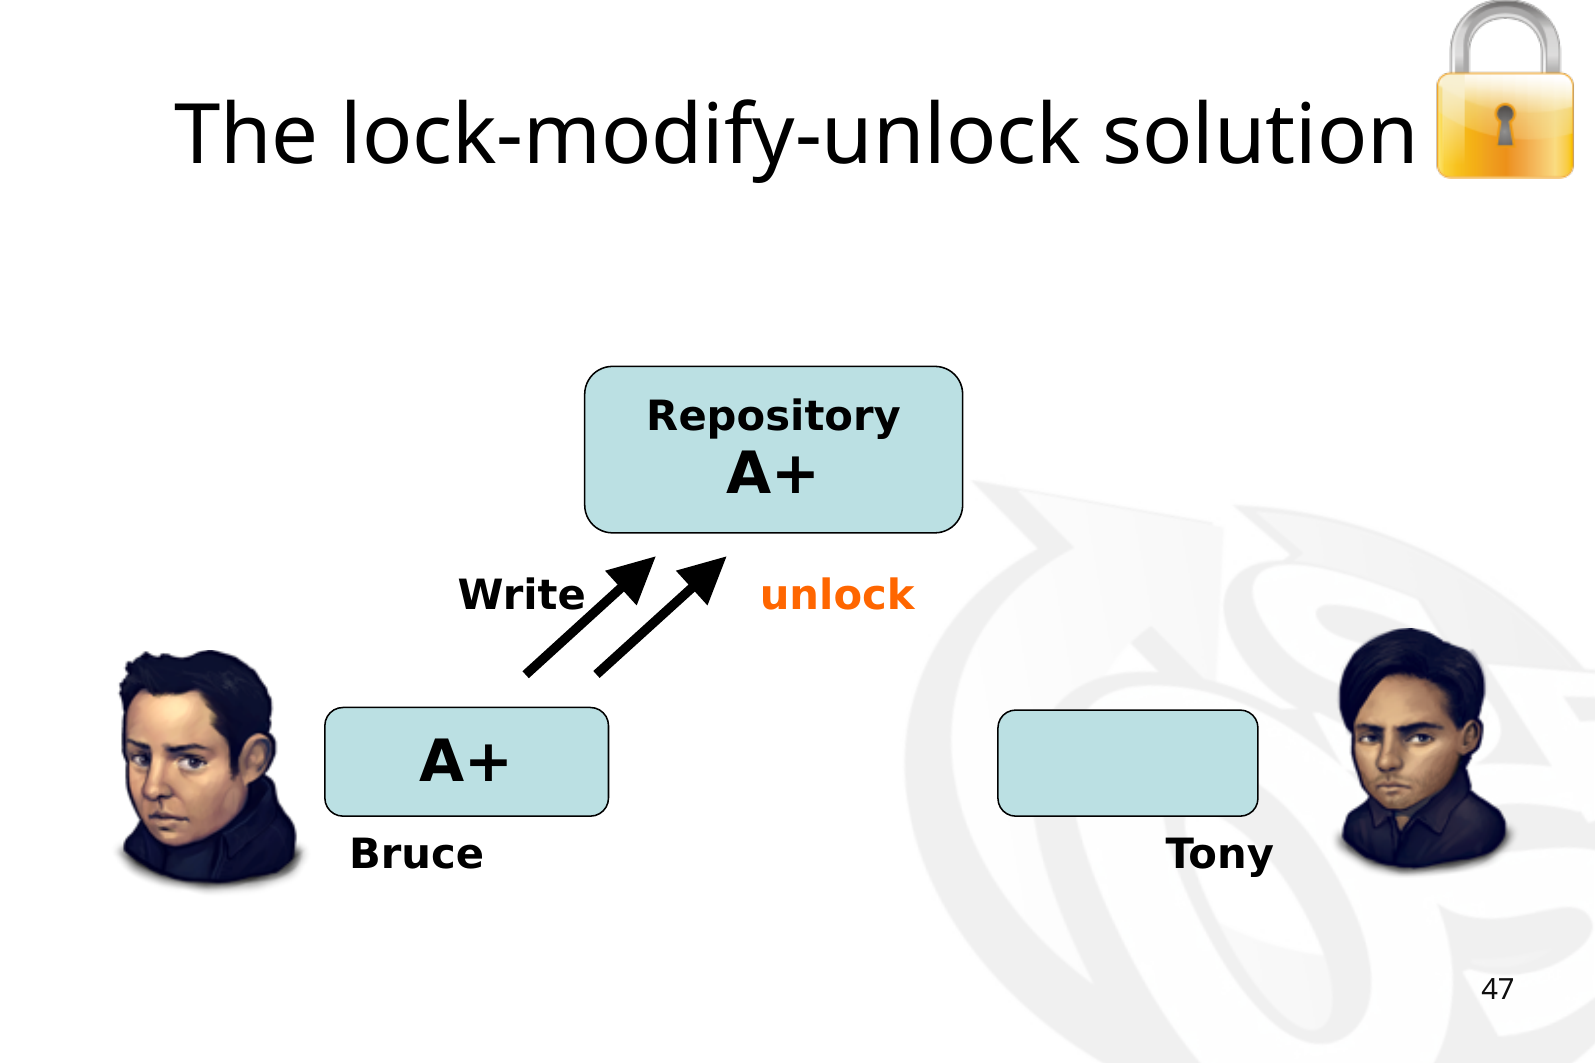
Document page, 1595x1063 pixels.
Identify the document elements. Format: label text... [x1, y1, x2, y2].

title The lock-modify-unlock solution [79, 42, 1515, 220]
text_box A+ [336, 707, 609, 817]
picture [1299, 628, 1551, 880]
picture [1416, 0, 1595, 179]
picture [87, 650, 336, 899]
text_box [997, 710, 1258, 817]
text_box Repository A+ [584, 366, 963, 533]
text_box Bruce Tony [336, 822, 1290, 887]
text_box Write unlock [657, 563, 1091, 627]
text_box Write unlock [442, 563, 699, 627]
